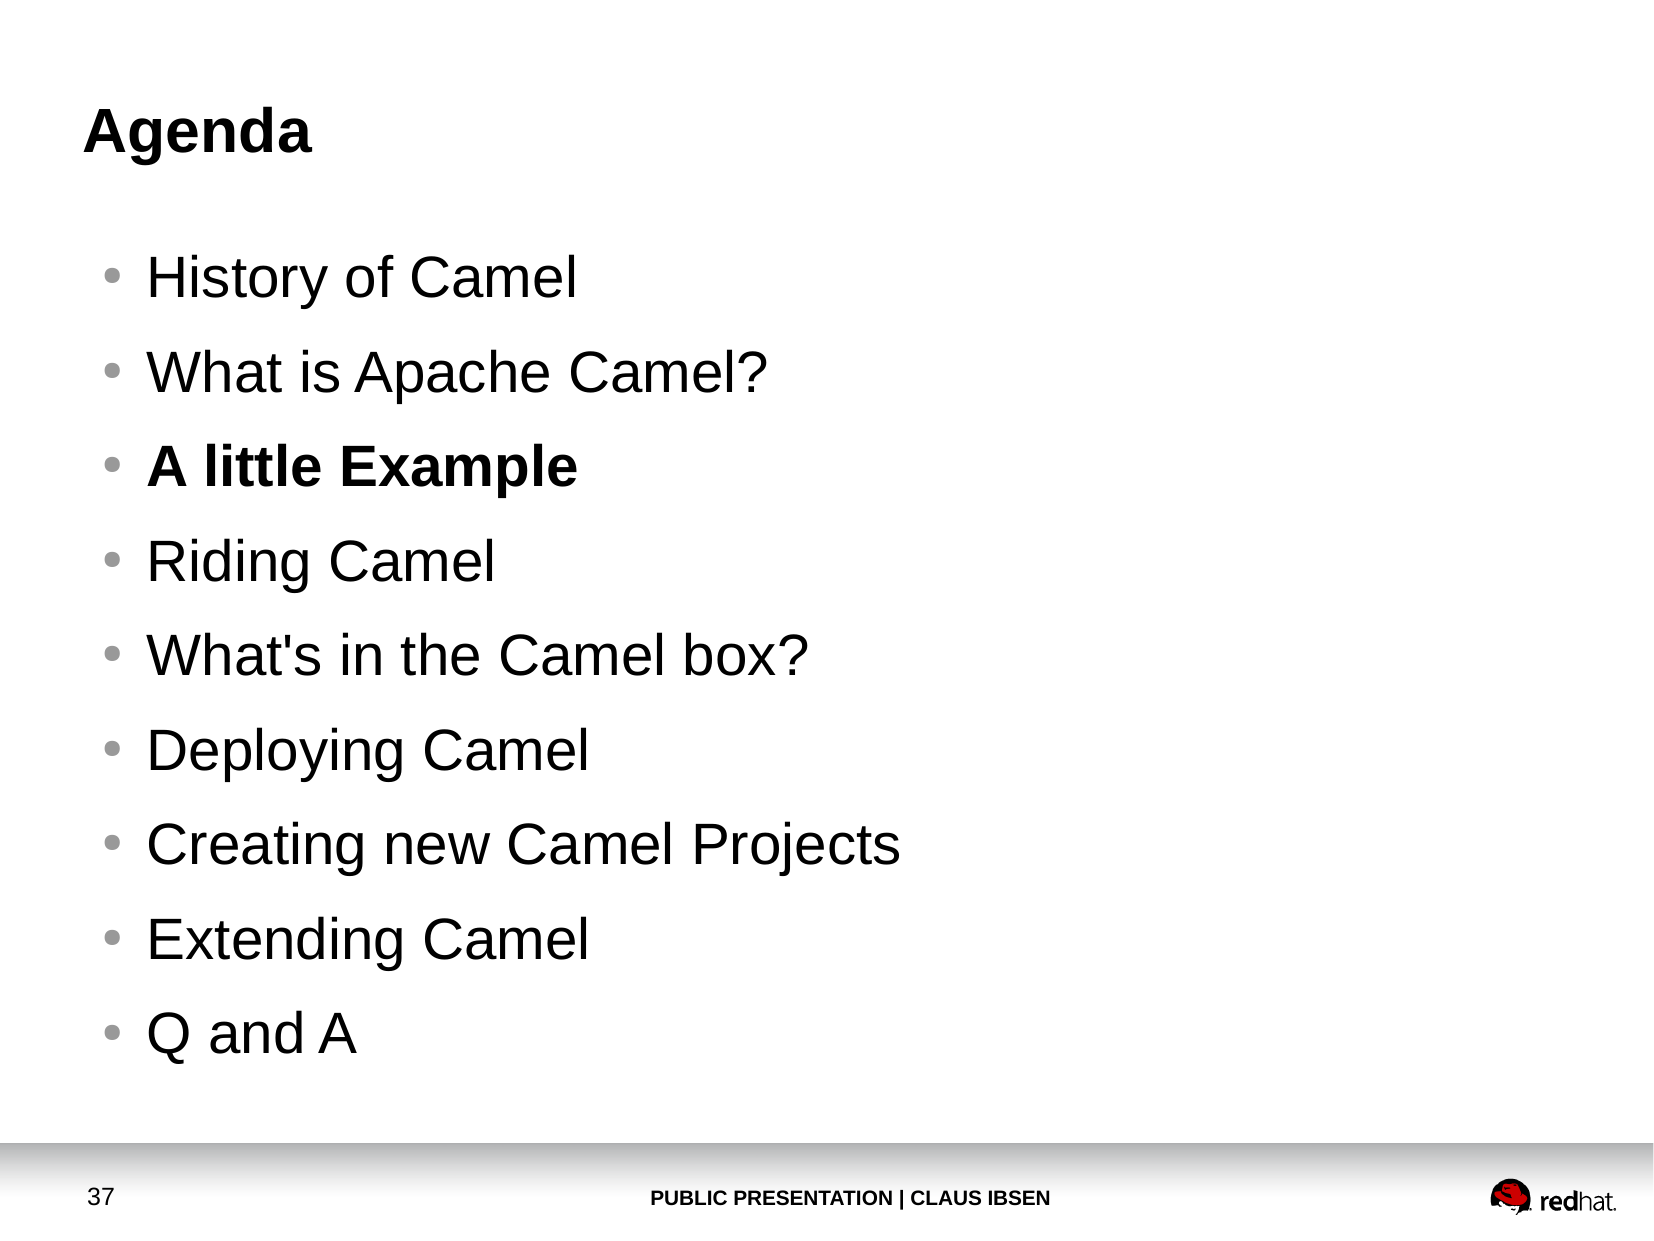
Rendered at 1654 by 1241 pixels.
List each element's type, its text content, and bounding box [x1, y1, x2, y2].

list History of Camel What is Apache Camel? A little Example Riding Camel What's in the Camel box? Deploying Camel Creating new Camel Projects Extending Camel Q and A [86, 244, 1576, 1067]
title Agenda [82, 37, 1571, 226]
picture [0, 1143, 1654, 1241]
